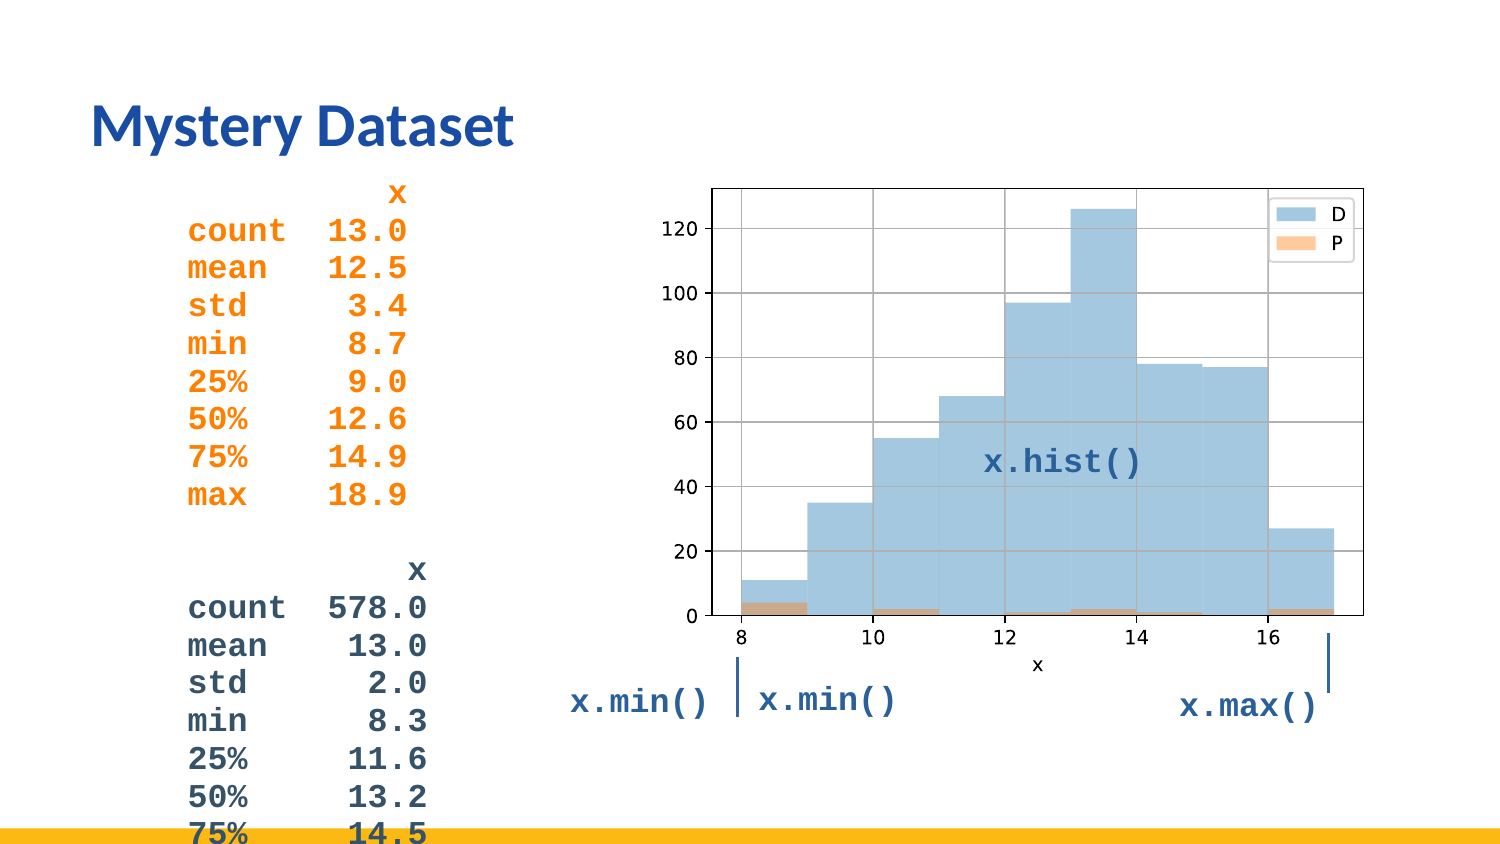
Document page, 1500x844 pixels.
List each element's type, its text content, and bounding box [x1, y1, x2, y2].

picture [605, 120, 1449, 688]
text_box x.hist() [968, 437, 1229, 586]
title Mystery Dataset [75, 0, 1425, 197]
text_box x count 13.0 mean 12.5 std 3.4 min 8.7 25% 9.0 50% 12.6 75% 14.9 max 18.9 x count 578.0 mean 13.0 std 2.0 min 8.3 25% 11.6 50% 13.2 75% 14.5 max 17.9 [172, 168, 766, 844]
text_box x.min() [766, 675, 1004, 823]
text_box x.max() [1164, 681, 1425, 763]
